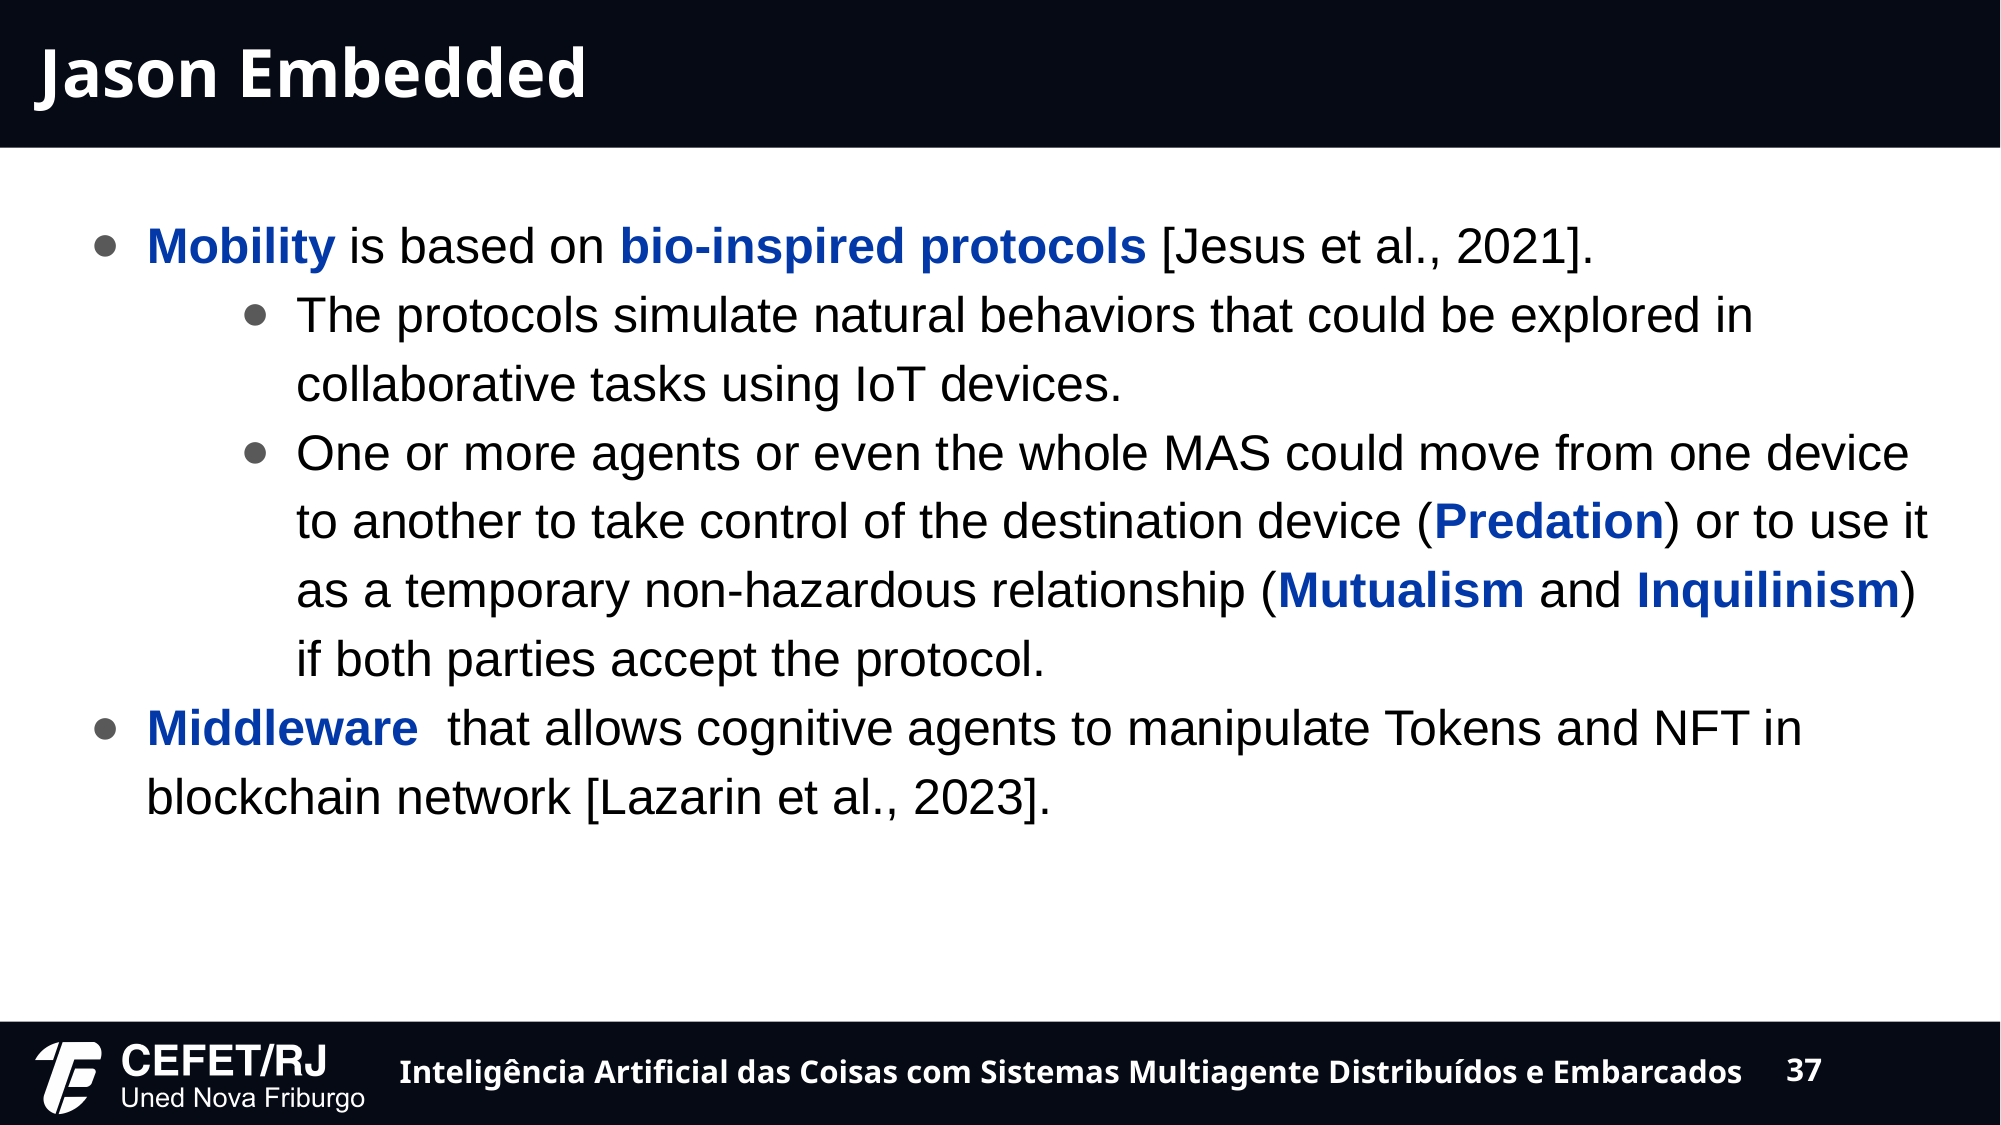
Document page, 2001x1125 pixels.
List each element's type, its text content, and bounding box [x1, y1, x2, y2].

text_box Jason Embedded [25, 23, 1999, 119]
text_box Mobility is based on bio-inspired protocols [Jesus et al., 2021]. The protocols simulate natural behaviors that could be explored in collaborative tasks using IoT devices. One or more agents or even the whole MAS could move from one device to another to take control of the destination device (Predation) or to use it as a temporary non-hazardous relationship (Mutualism and Inquilinism) if both parties accept the protocol. Middleware that allows cognitive agents to manipulate Tokens and NFT in blockchain network [Lazarin et al., 2023]. [57, 189, 1967, 1016]
picture [0, 1001, 398, 1125]
